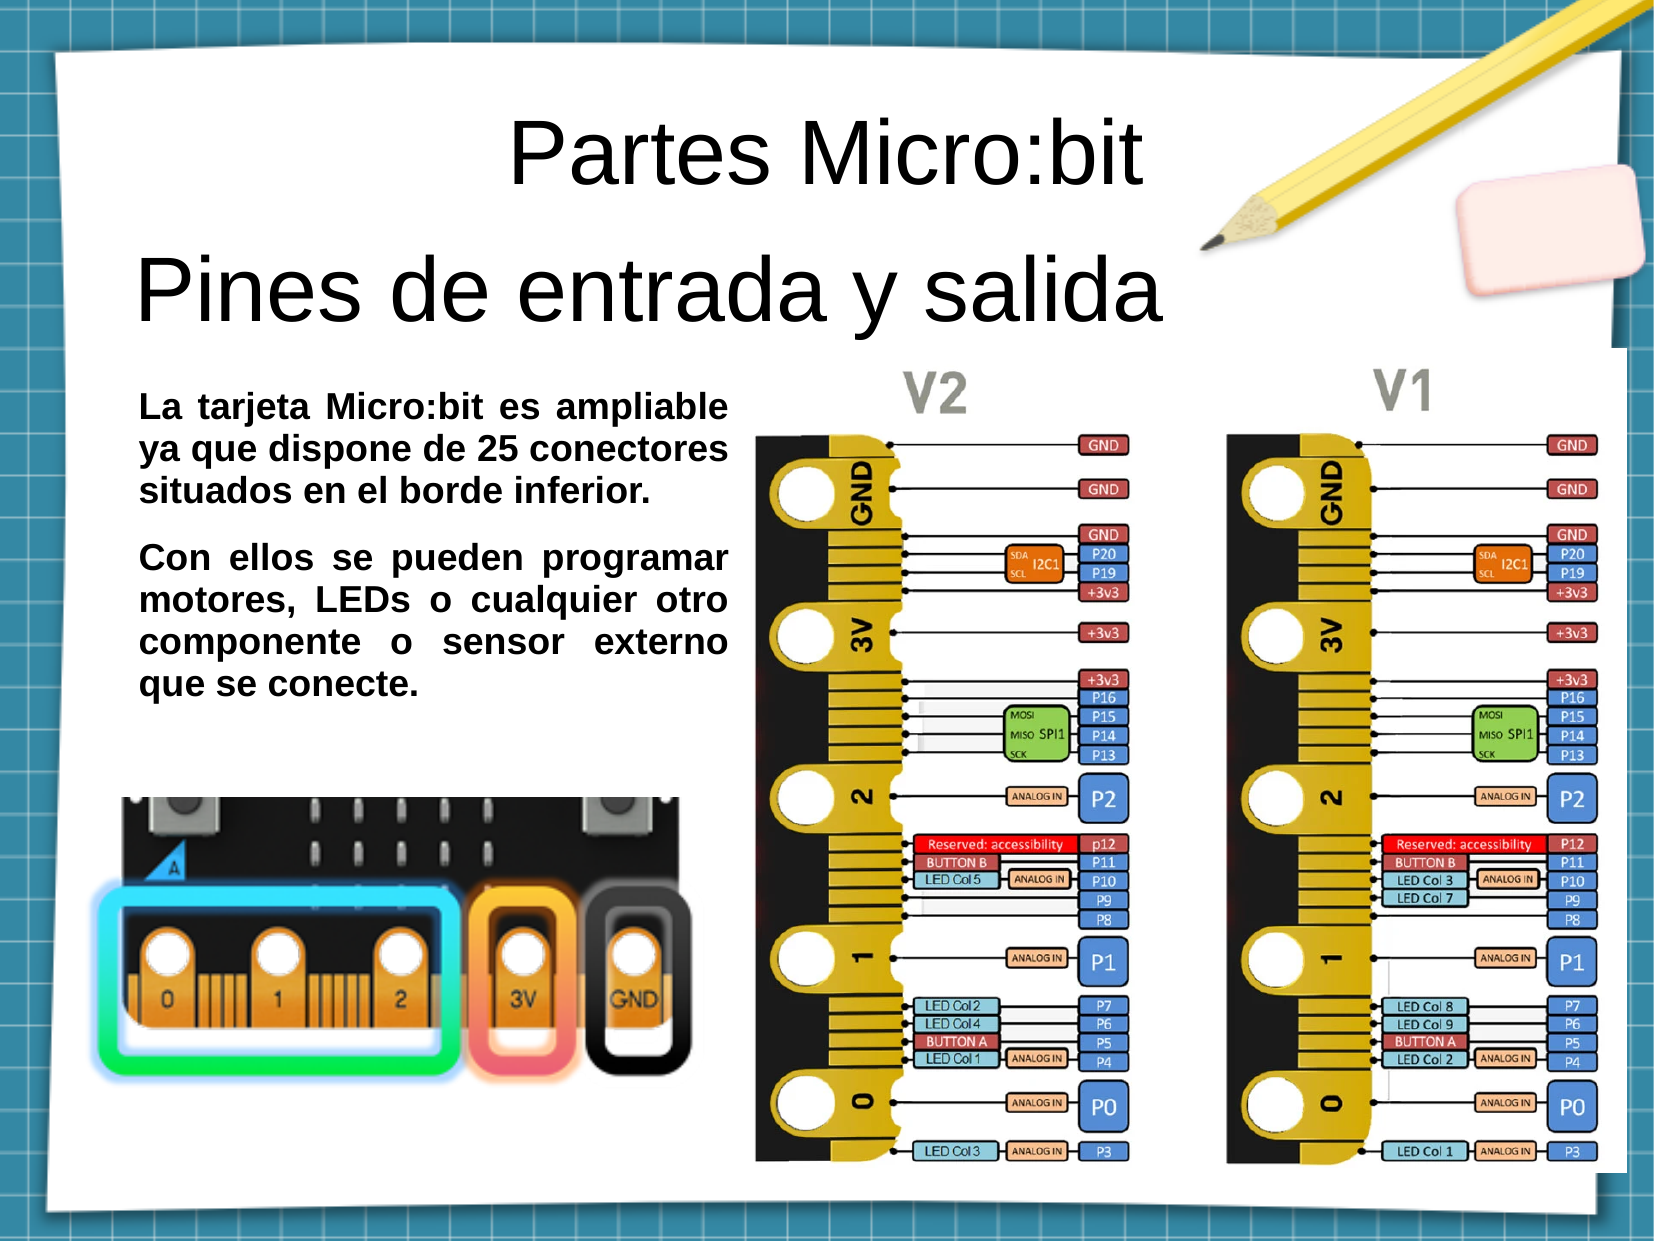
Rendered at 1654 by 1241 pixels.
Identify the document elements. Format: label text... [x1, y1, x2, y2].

title Pines de entrada y salida [106, 212, 1193, 367]
title Partes Micro:bit [82, 49, 1571, 257]
text_box La tarjeta Micro:bit es ampliable ya que dispone de 25 conectores situados en el borde inferior. Con ellos se pueden programar motores, LEDs o cualquier otro componente o sensor externo que se conecte. [123, 377, 732, 712]
picture [0, 0, 1654, 1241]
